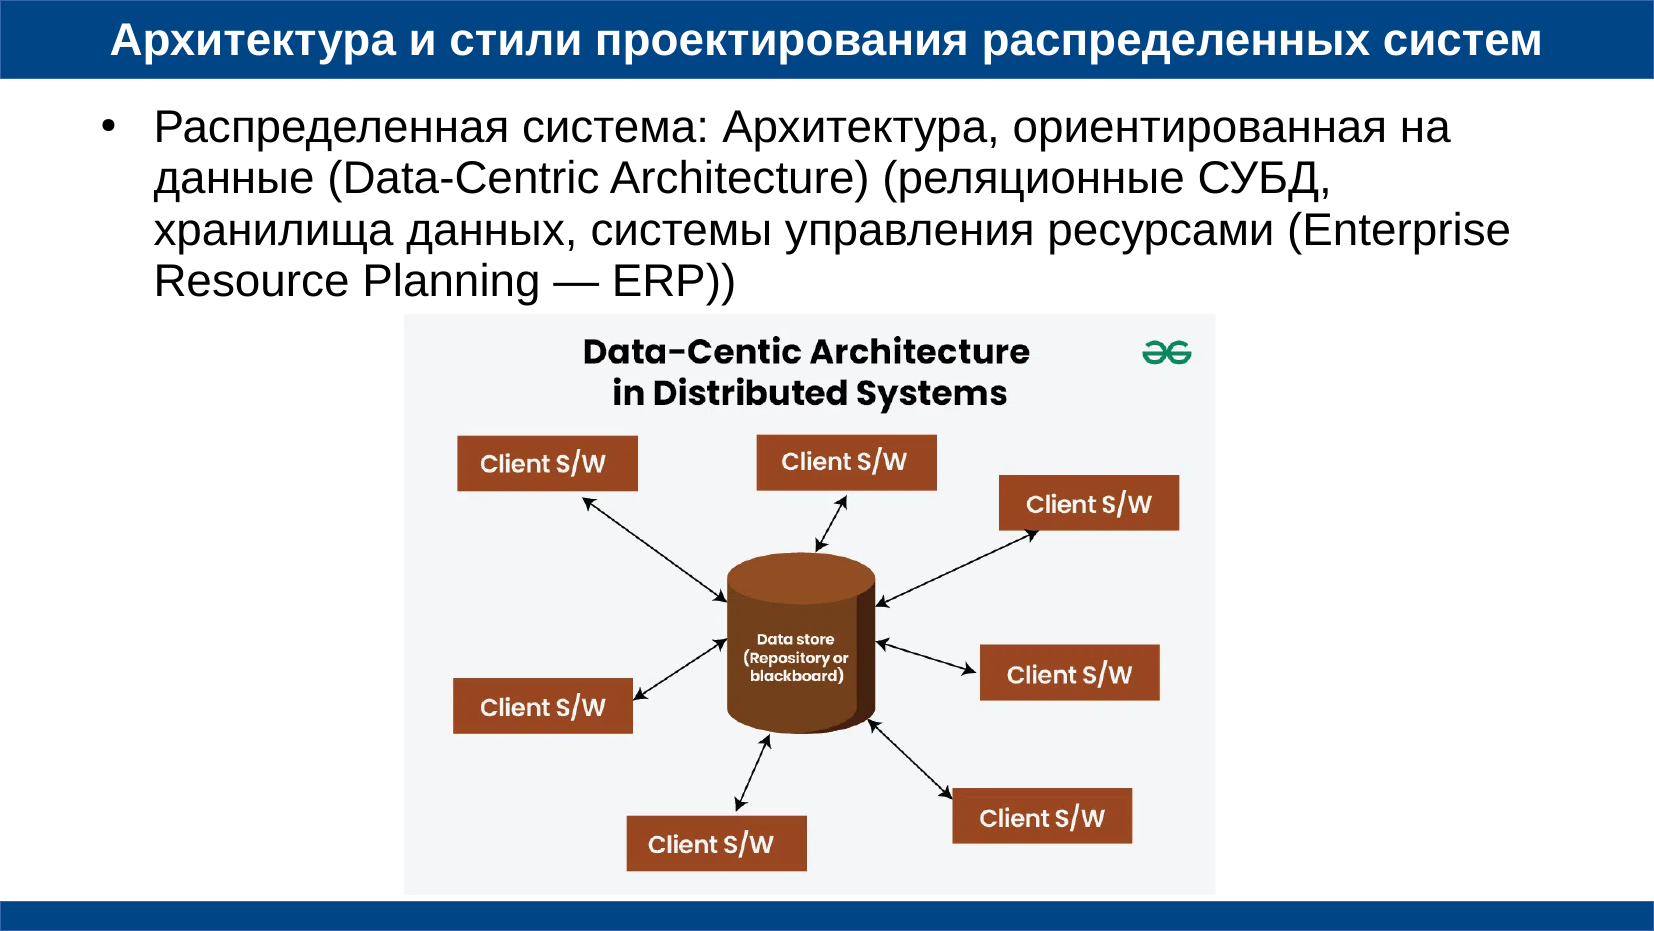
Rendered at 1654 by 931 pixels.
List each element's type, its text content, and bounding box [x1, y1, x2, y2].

list Распределенная система: Архитектура, ориентированная на данные (Data-Centric Architecture) (реляционные СУБД, хранилища данных, системы управления ресурсами (Enterprise Resource Planning — ERP)) [82, 101, 1571, 359]
picture [404, 314, 1216, 895]
title Архитектура и стили проектирования распределенных систем [0, 0, 1654, 79]
